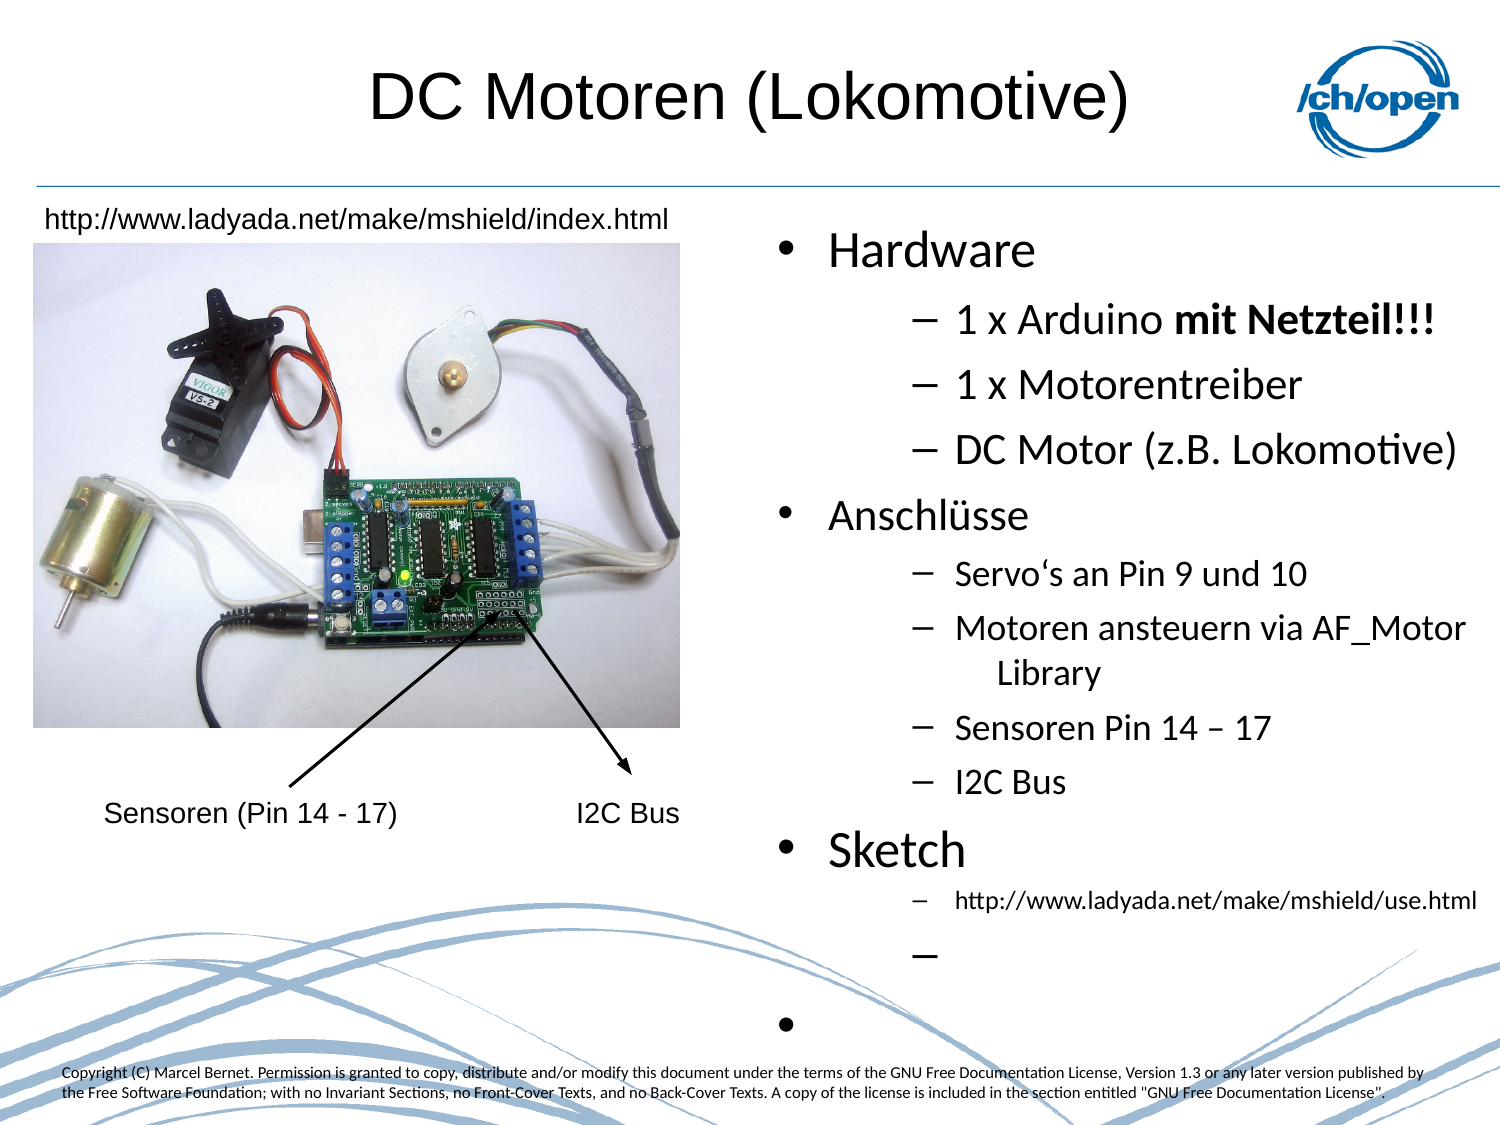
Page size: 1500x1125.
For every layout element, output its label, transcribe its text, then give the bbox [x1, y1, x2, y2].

text_box http://www.ladyada.net/make/mshield/index.html [29, 193, 687, 244]
title DC Motoren (Lokomotive) [75, 45, 1426, 165]
picture [33, 244, 680, 728]
text_box Sensoren (Pin 14 - 17) [88, 786, 415, 838]
text_box I2C Bus [561, 786, 696, 838]
list Hardware 1 x Arduino mit Netzteil!!! 1 x Motorentreiber DC Motor (z.B. Lokomotive) Anschlüsse Servo‘s an Pin 9 und 10 Motoren ansteuern via AF_Motor Library Sensoren Pin 14 – 17 I2C Bus Sketch http://www.ladyada.net/make/mshield/use.html [762, 208, 1500, 951]
